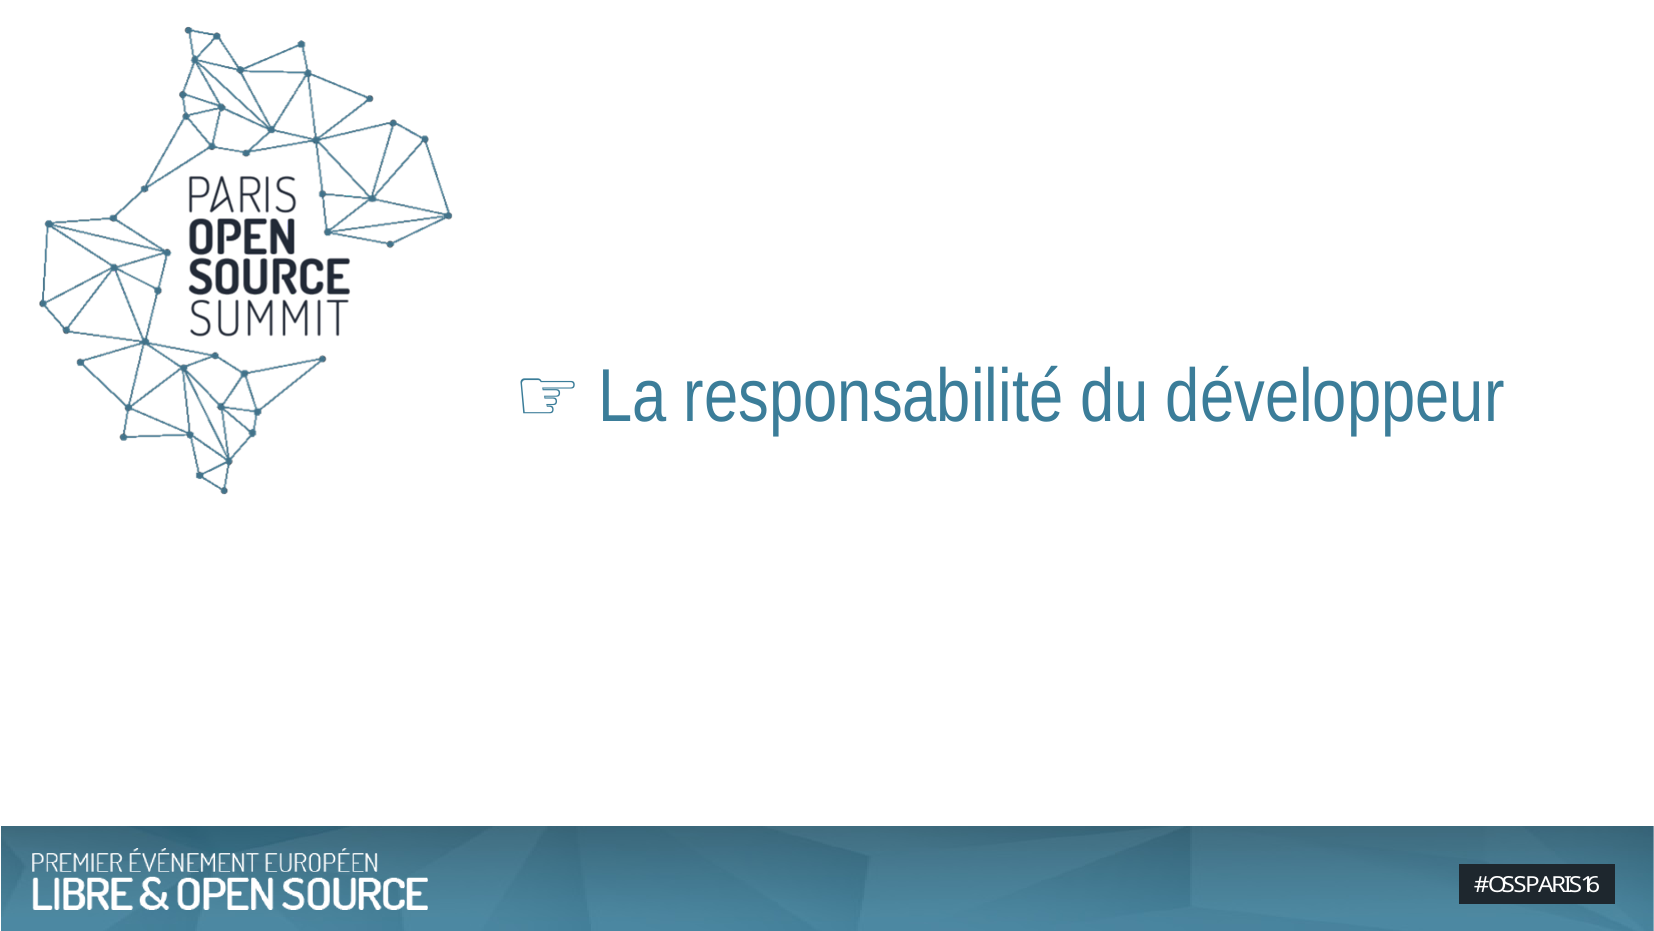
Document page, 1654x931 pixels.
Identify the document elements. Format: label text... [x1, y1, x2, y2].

picture [11, 11, 549, 543]
title ☞ La responsabilité du développeur [413, 317, 1607, 473]
